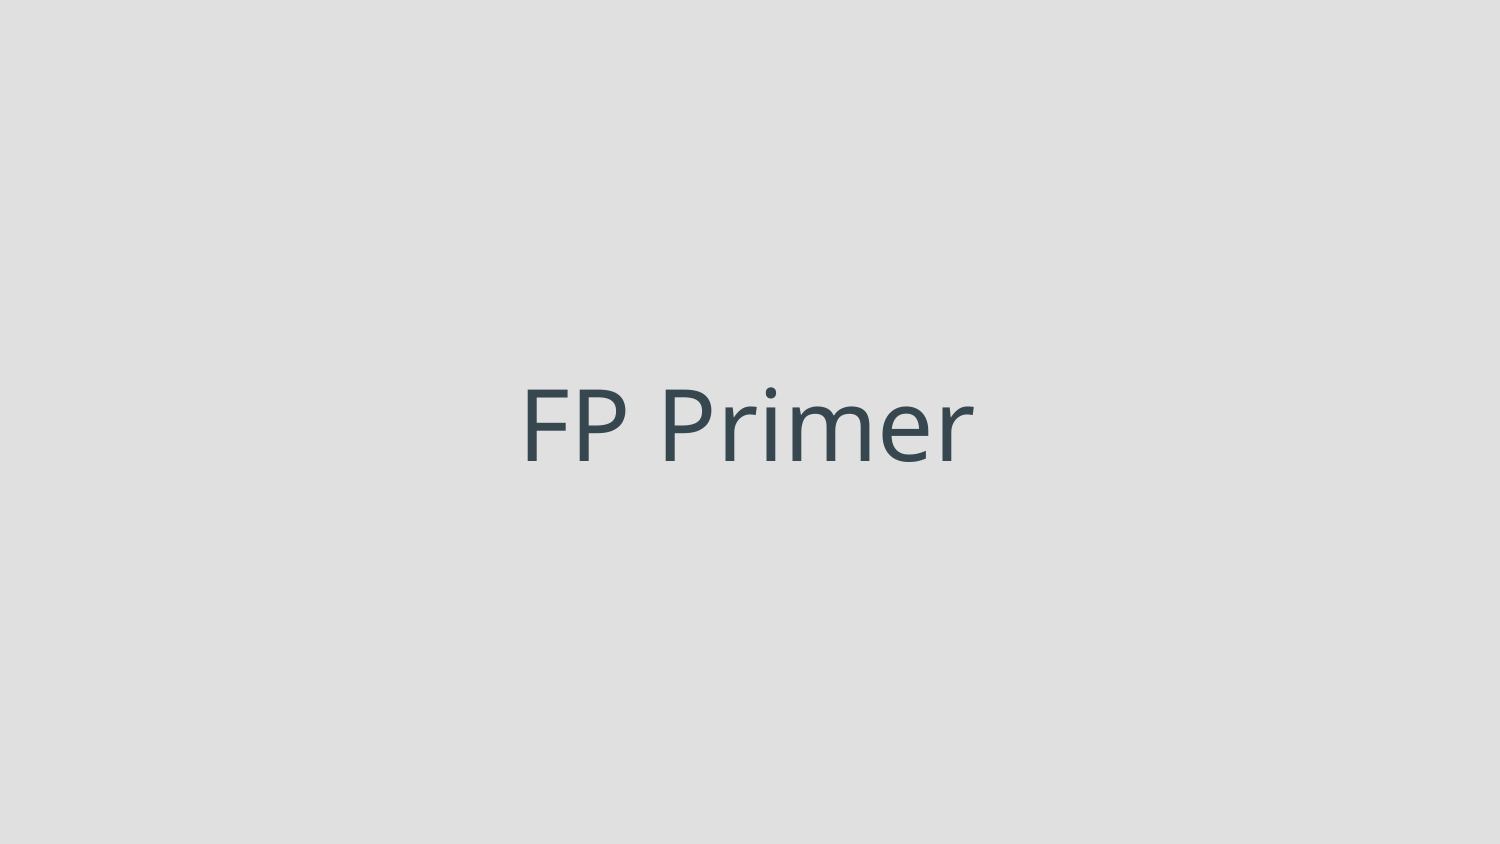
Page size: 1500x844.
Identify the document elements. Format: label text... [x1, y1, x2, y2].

title FP Primer [80, 86, 1414, 758]
